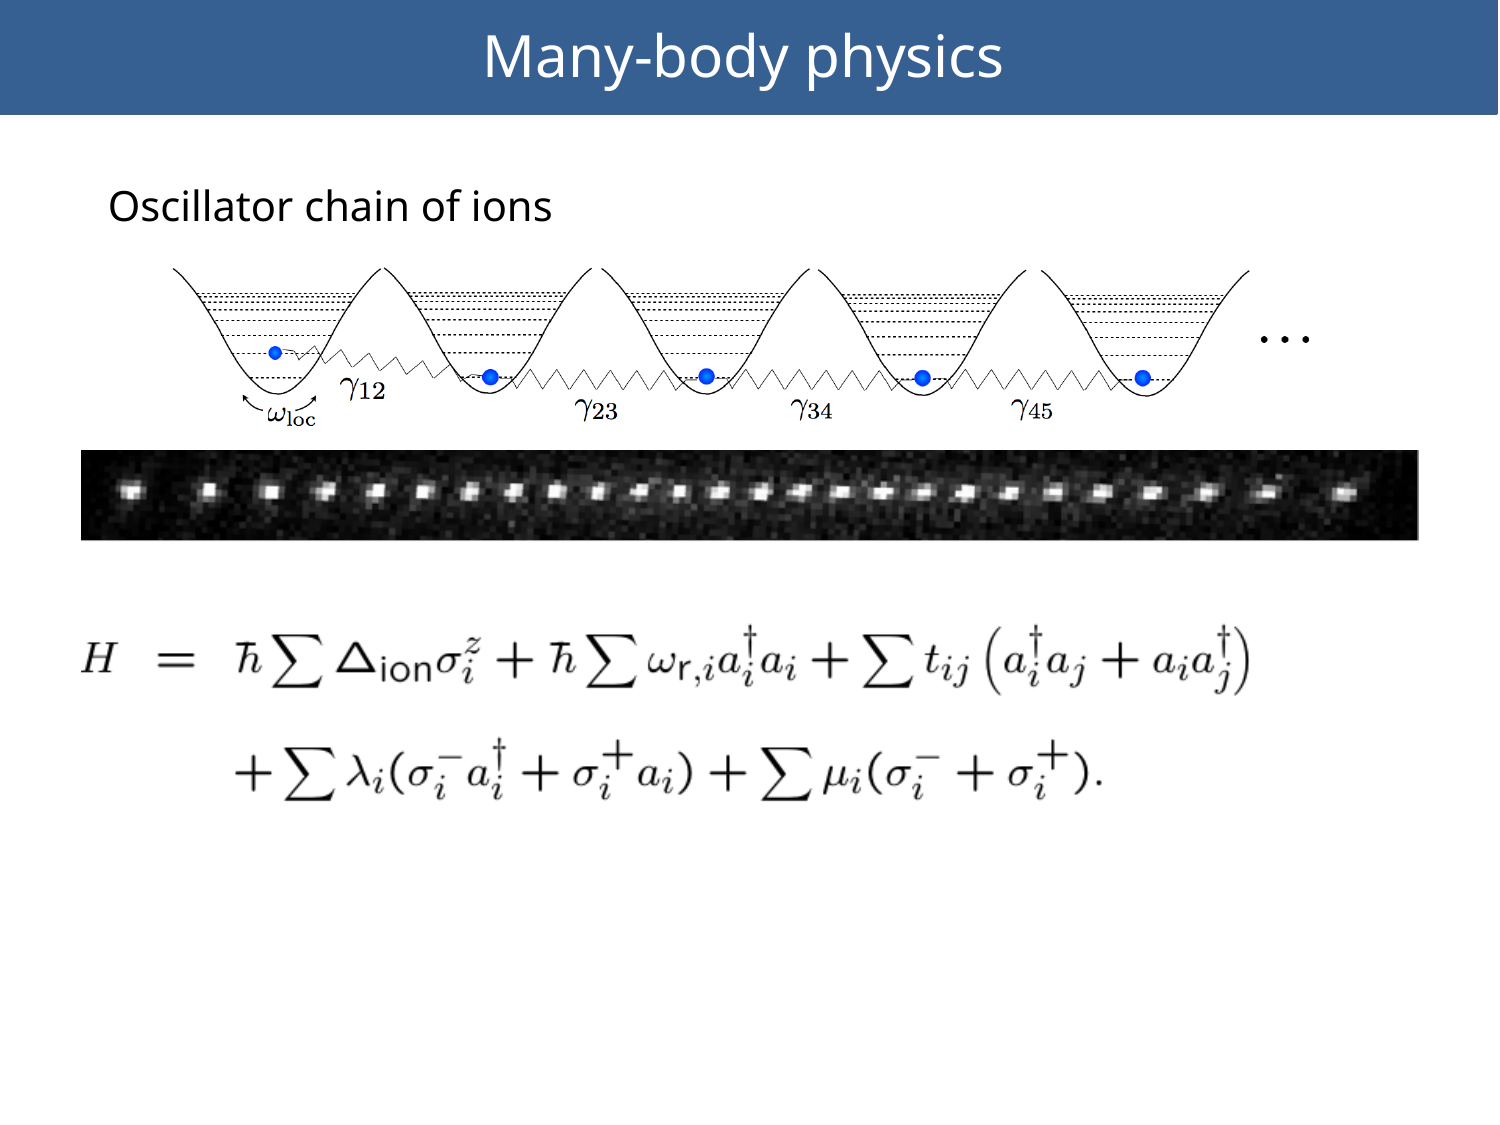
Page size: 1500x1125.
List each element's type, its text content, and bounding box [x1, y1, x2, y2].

picture [81, 223, 1419, 542]
picture [81, 616, 1255, 820]
text_box Many-body physics [21, 12, 1467, 98]
text_box Oscillator chain of ions [93, 172, 543, 238]
